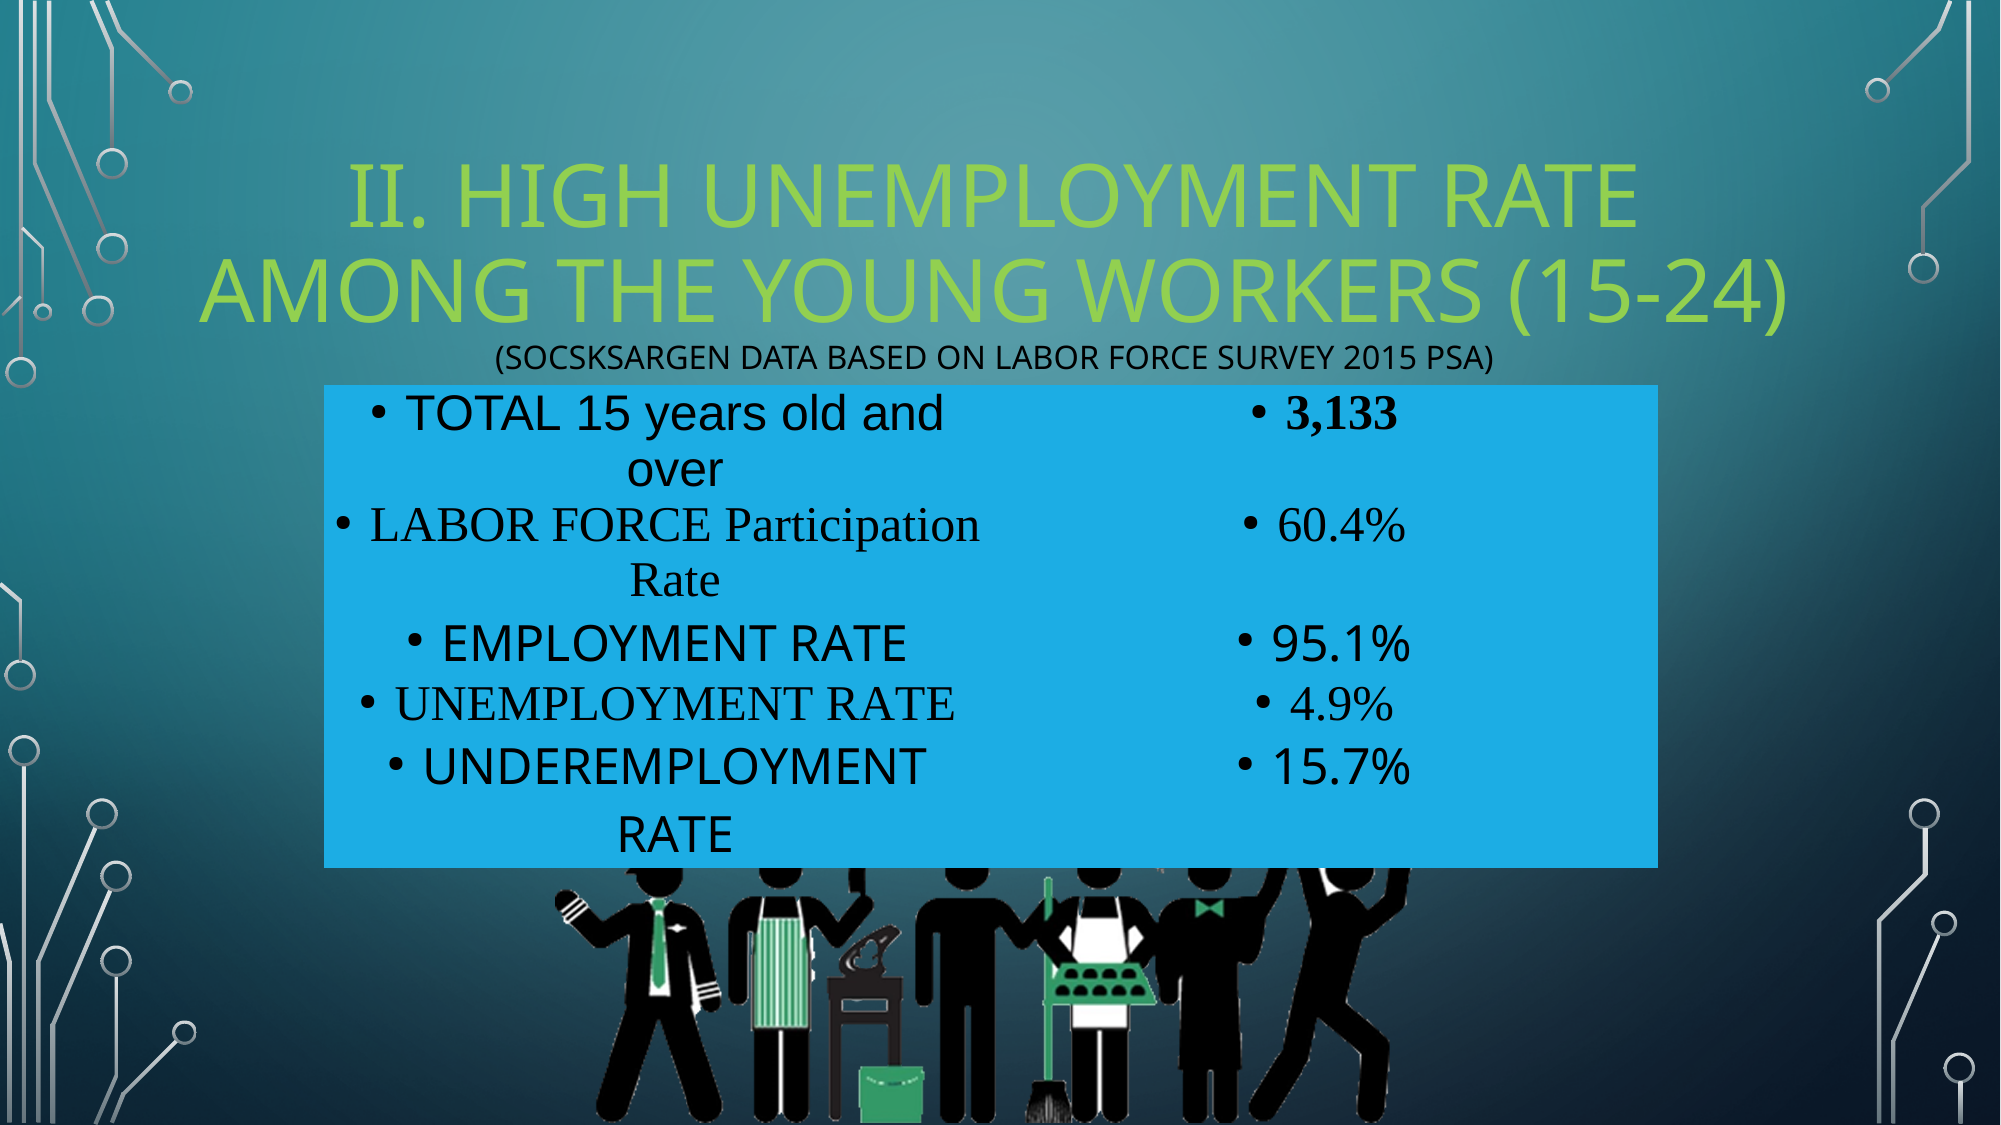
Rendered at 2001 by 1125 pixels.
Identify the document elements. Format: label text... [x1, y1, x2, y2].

table_cell LABOR FORCE Participation Rate [324, 497, 991, 608]
title II. HIGH UNEMPLOYMENT RATE AMONG the young workers (15-24) (SOCSKSARGEN DATA Based on LABOR FORCE SURVEY 2015 PSA) [182, 142, 1808, 386]
table_cell UNEMPLOYMENT RATE [324, 676, 991, 731]
table_cell 15.7% [991, 731, 1658, 868]
table_header 3,133 [991, 385, 1658, 497]
picture [533, 868, 1457, 1125]
table_cell UNDEREMPLOYMENT RATE [324, 731, 991, 868]
table_header TOTAL 15 years old and over [324, 385, 991, 497]
table_cell 60.4% [991, 497, 1658, 608]
table_cell 4.9% [991, 676, 1658, 731]
table_cell 95.1% [991, 608, 1658, 676]
table_cell EMPLOYMENT RATE [324, 608, 991, 676]
